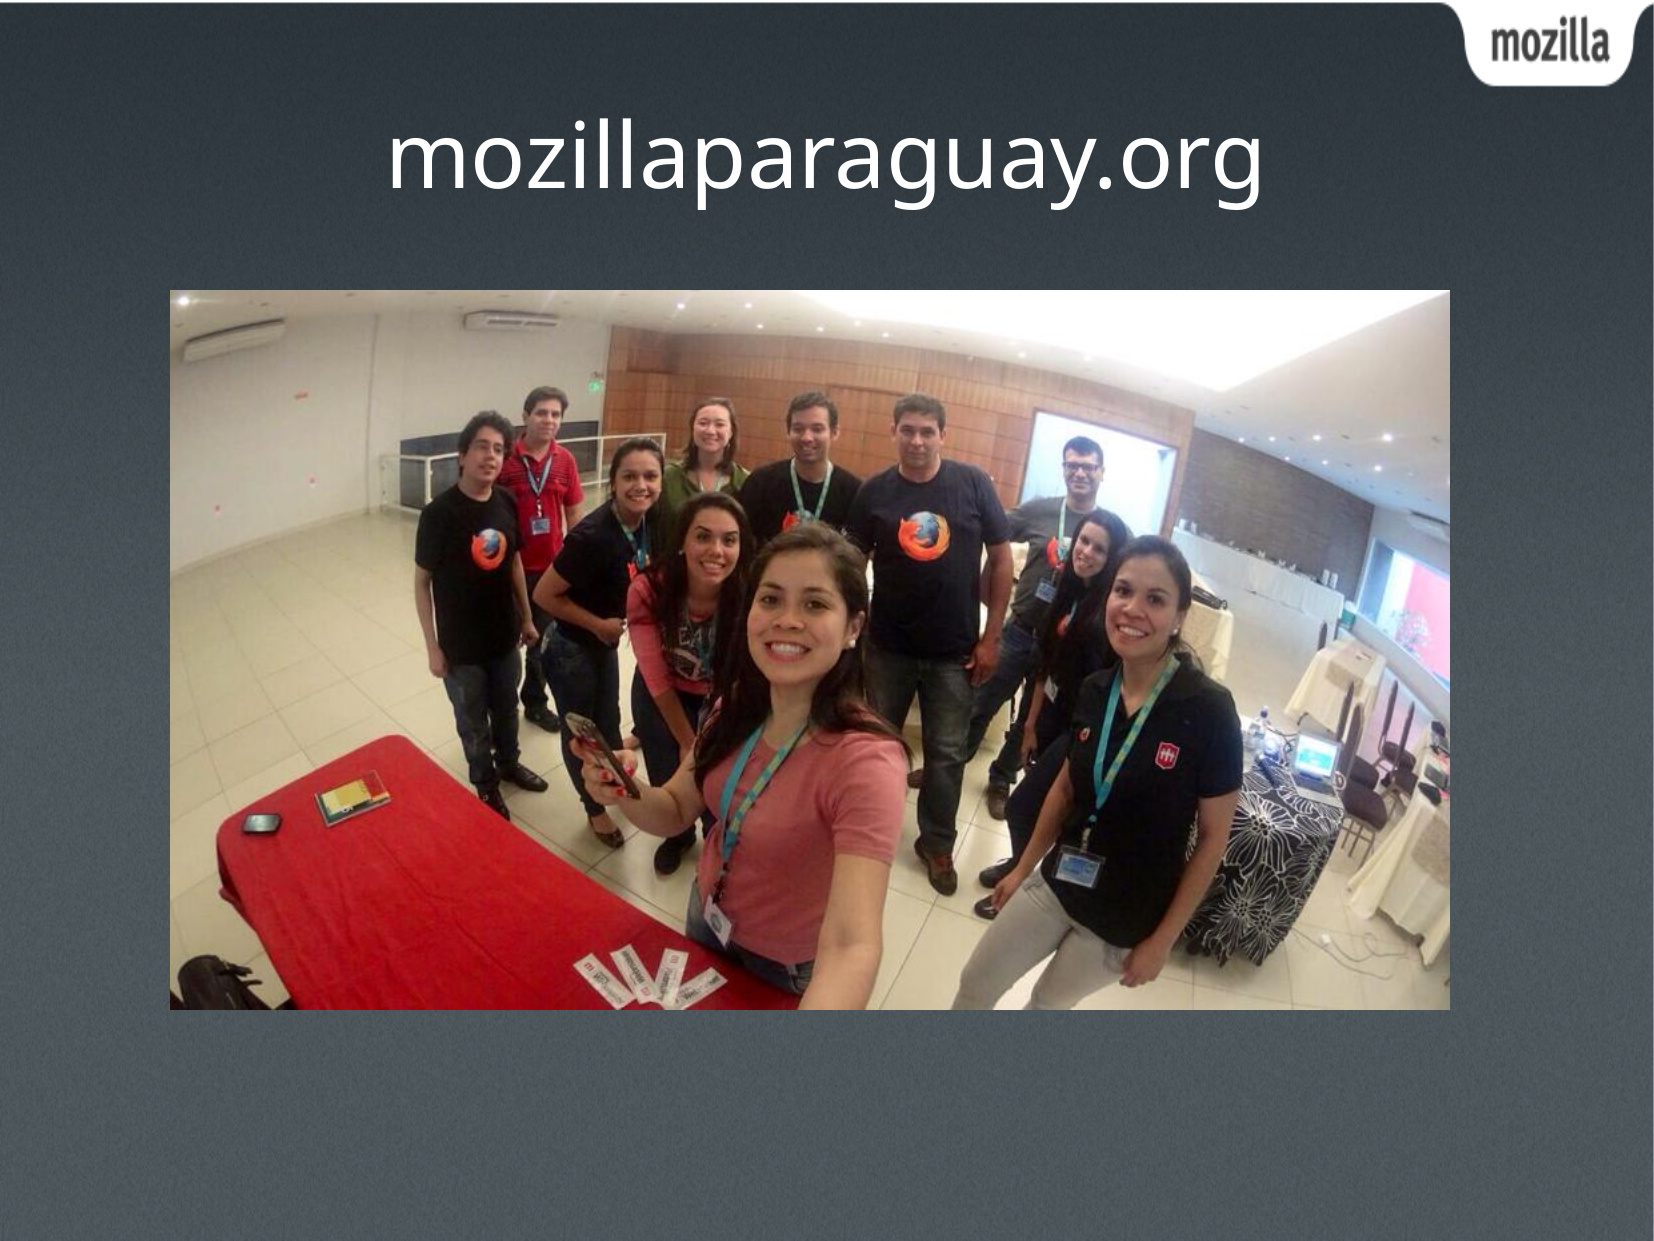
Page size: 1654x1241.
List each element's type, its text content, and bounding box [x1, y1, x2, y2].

picture [0, 0, 1654, 1241]
title mozillaparaguay.org [82, 49, 1571, 257]
